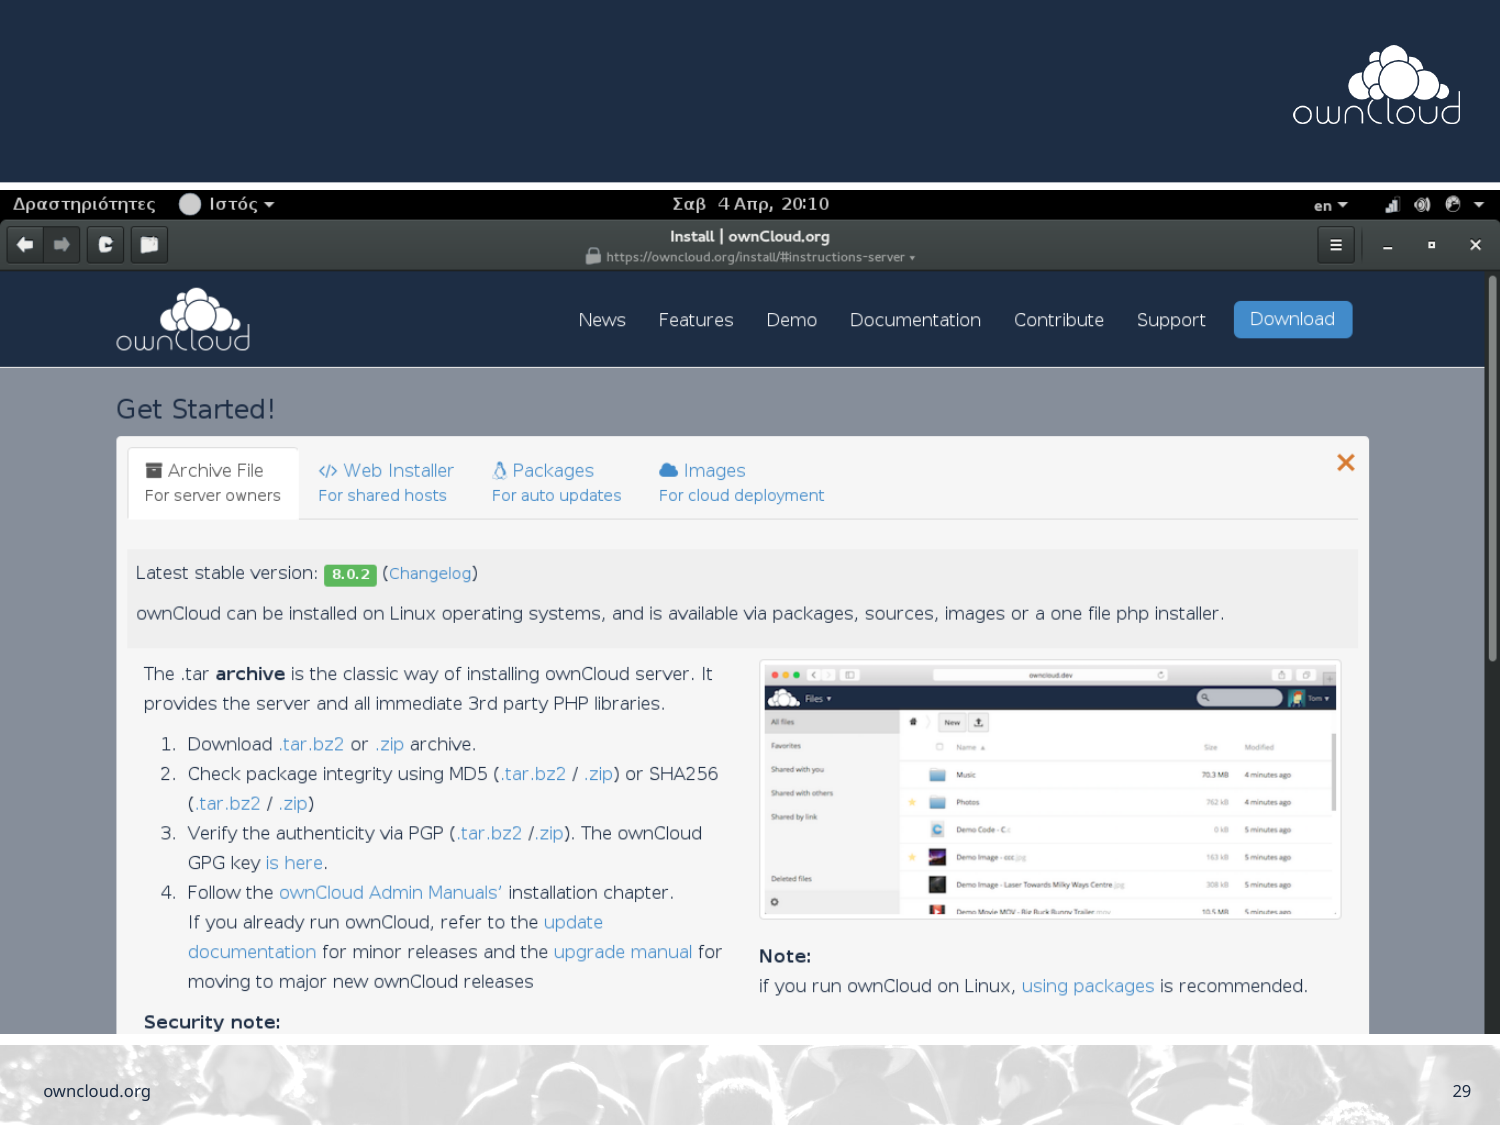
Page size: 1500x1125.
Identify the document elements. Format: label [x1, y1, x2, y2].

picture [0, 190, 1500, 1034]
picture [1293, 45, 1460, 124]
picture [0, 1045, 1500, 1125]
